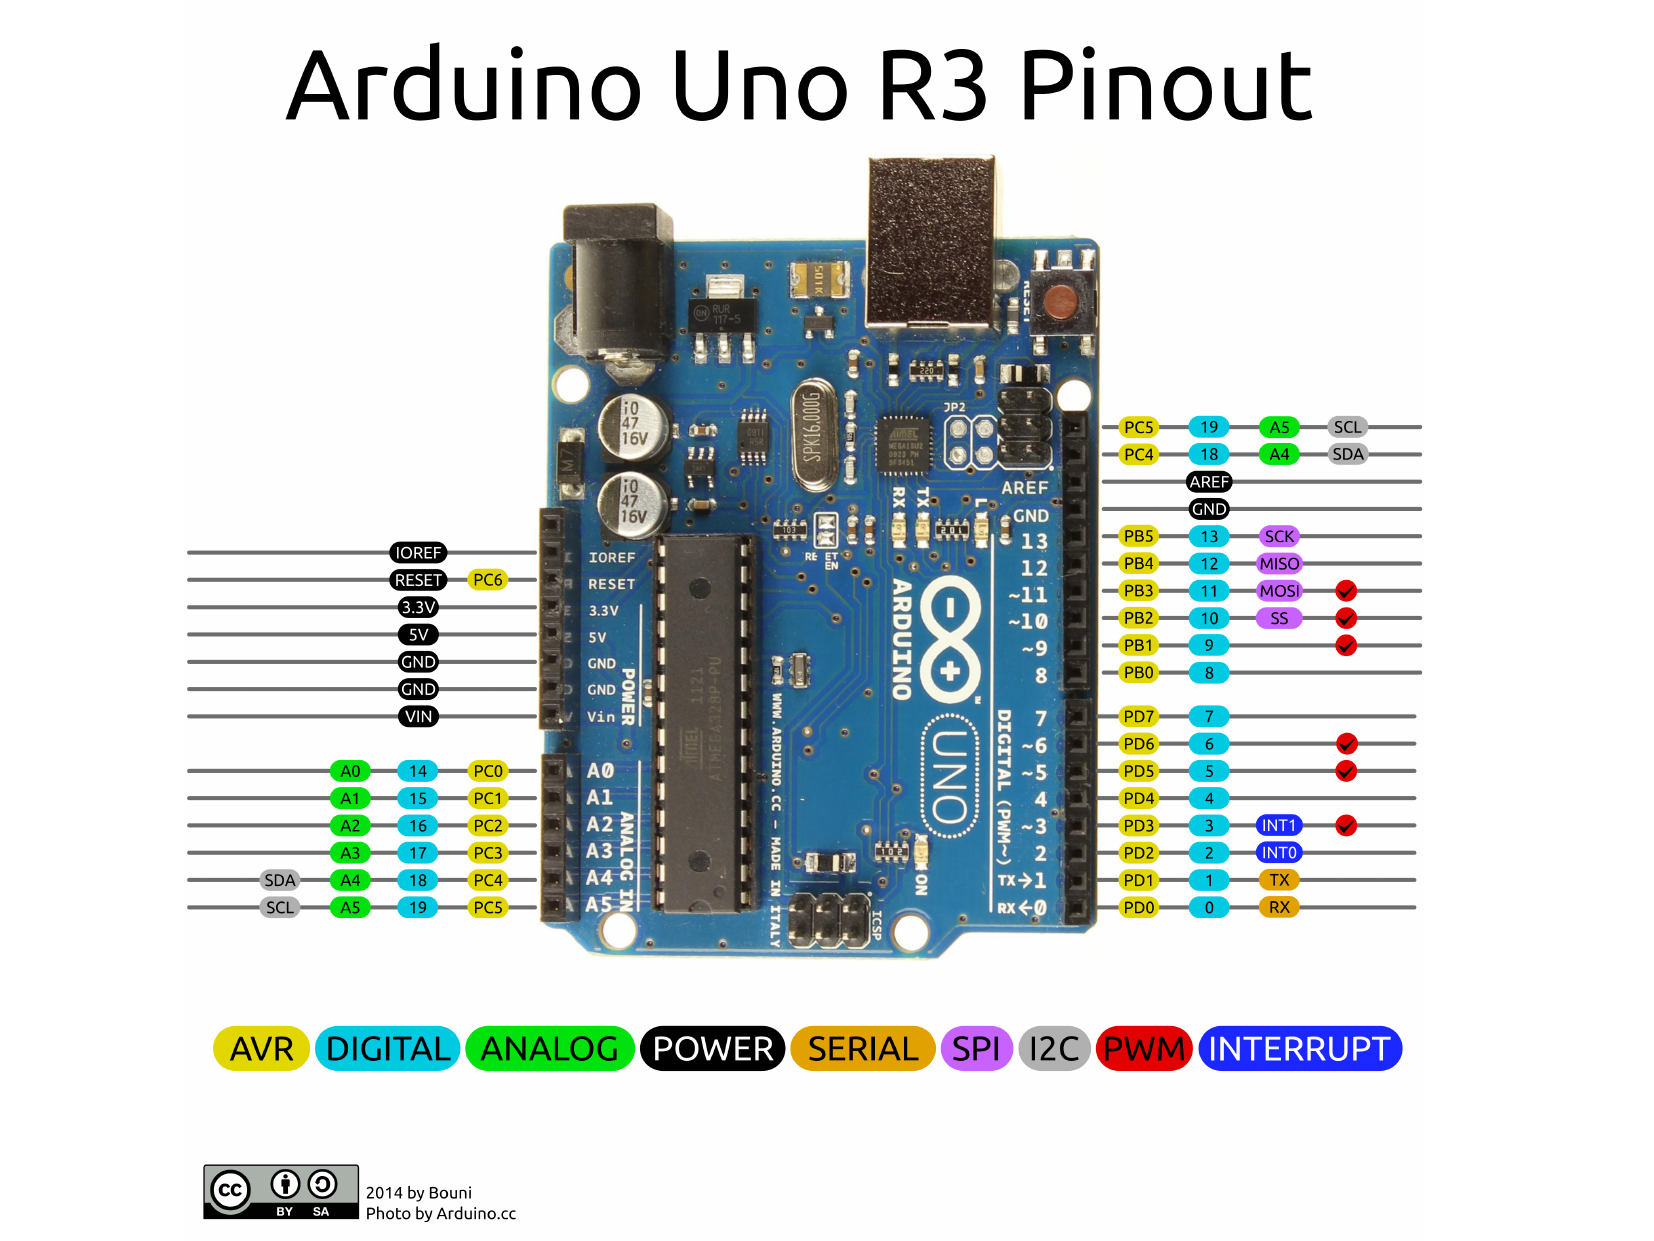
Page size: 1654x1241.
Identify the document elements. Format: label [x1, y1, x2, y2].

picture [183, 0, 1424, 1241]
